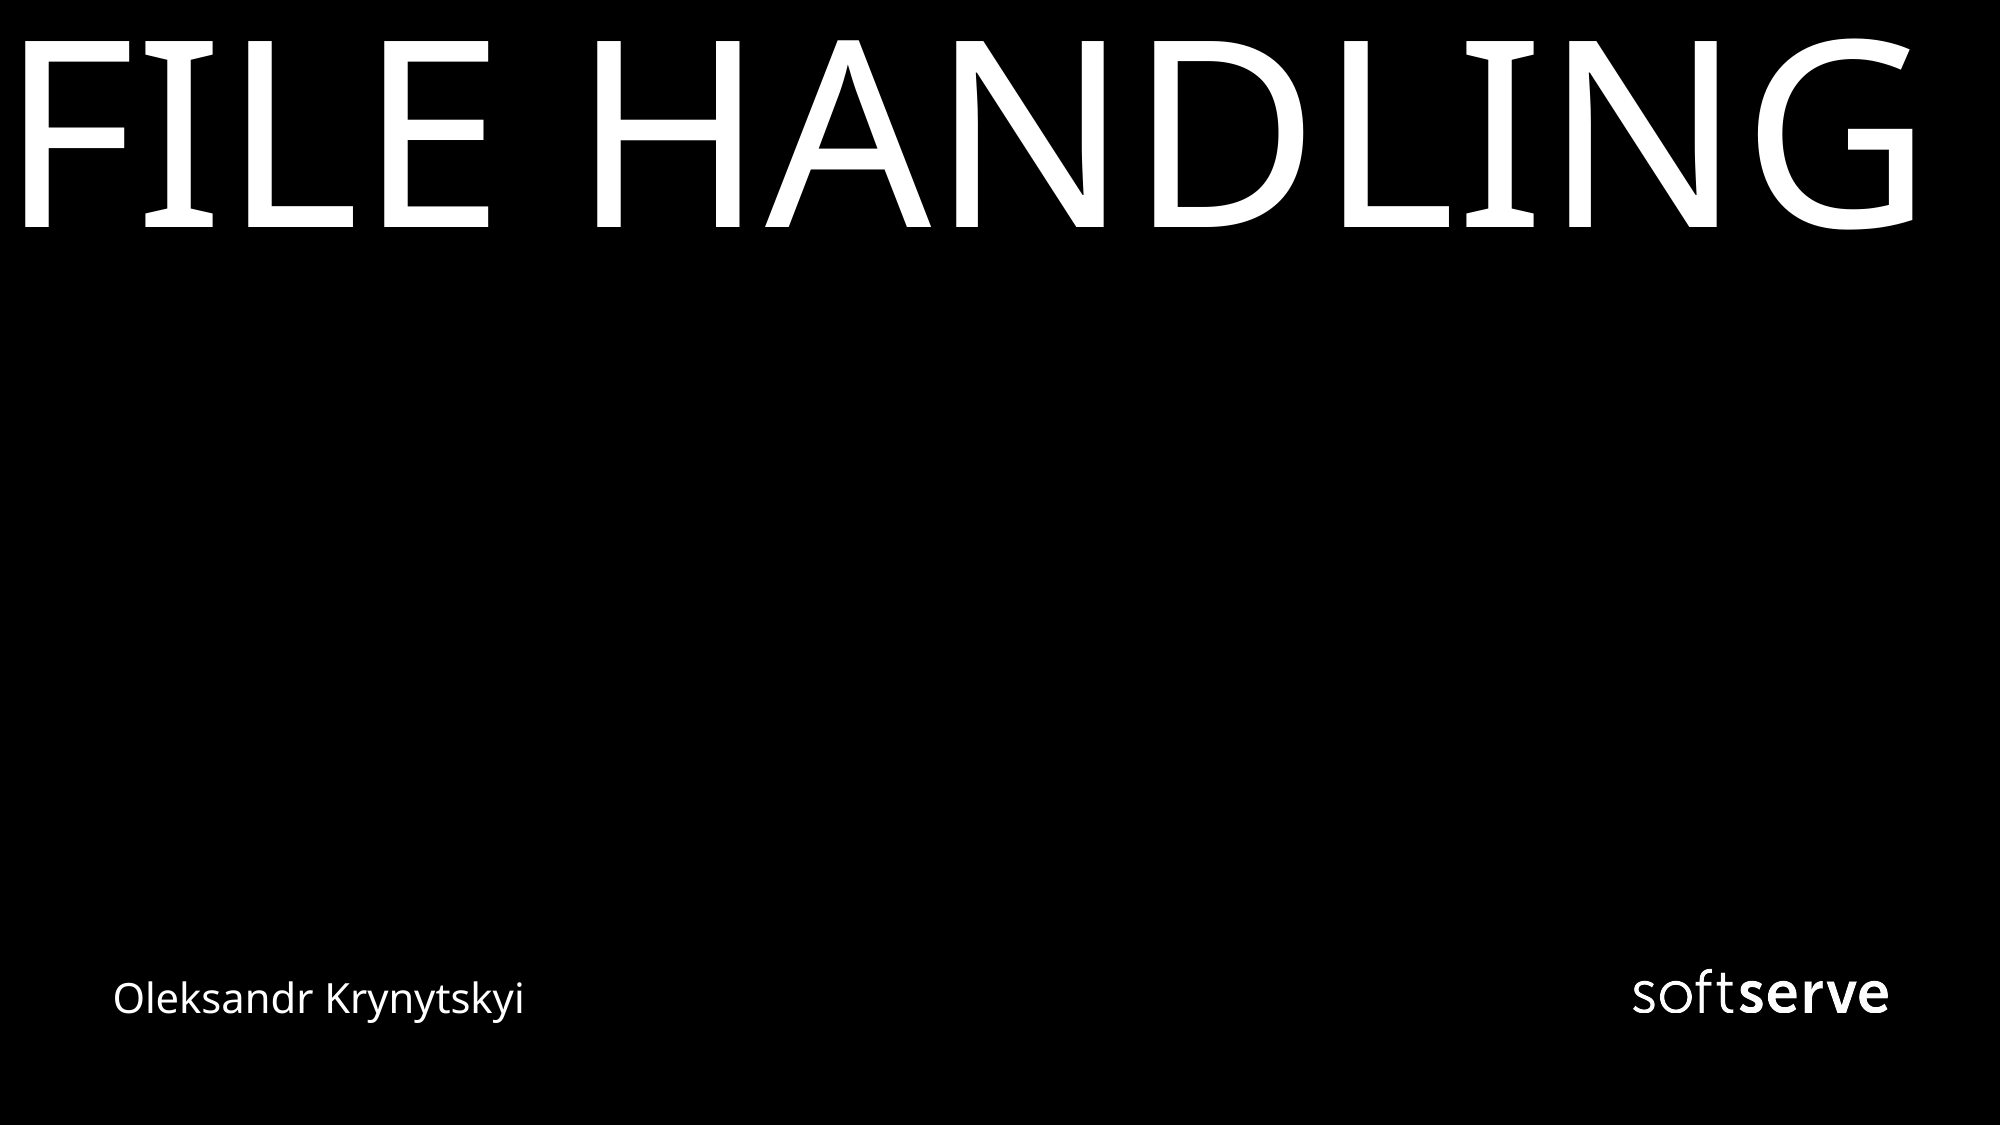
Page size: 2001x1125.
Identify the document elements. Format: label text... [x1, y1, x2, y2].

list Oleksandr Krynytskyi [112, 970, 682, 1019]
picture [1633, 968, 1888, 1013]
title FILE HANDLING [0, 0, 2000, 788]
